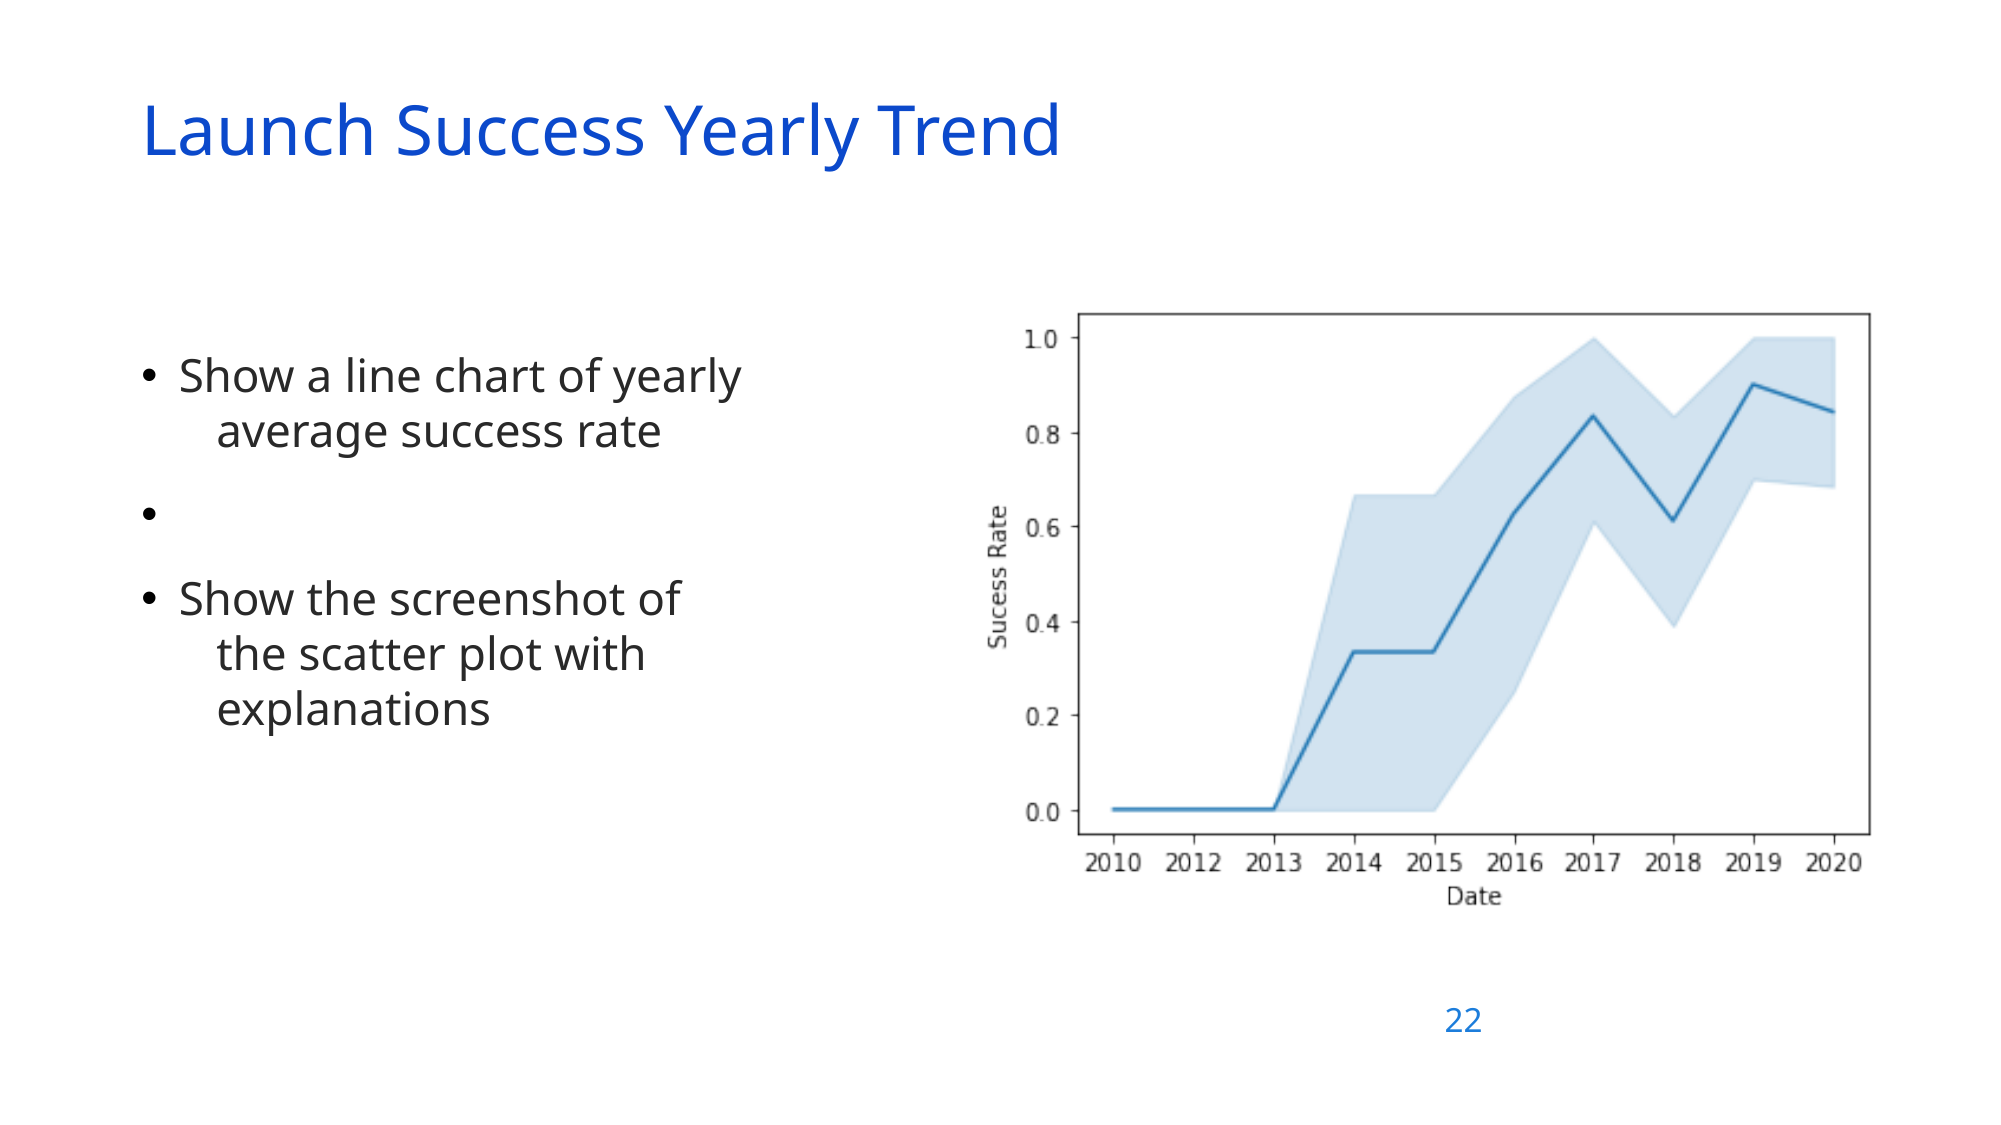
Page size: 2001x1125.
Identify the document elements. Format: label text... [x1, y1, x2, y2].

list Show a line chart of yearly average success rate Show the screenshot of the scatter plot with explanations [126, 339, 772, 965]
slide_number 23 [1429, 988, 1880, 1055]
picture [974, 299, 1886, 925]
text_box Launch Success Yearly Trend [126, 88, 1852, 179]
